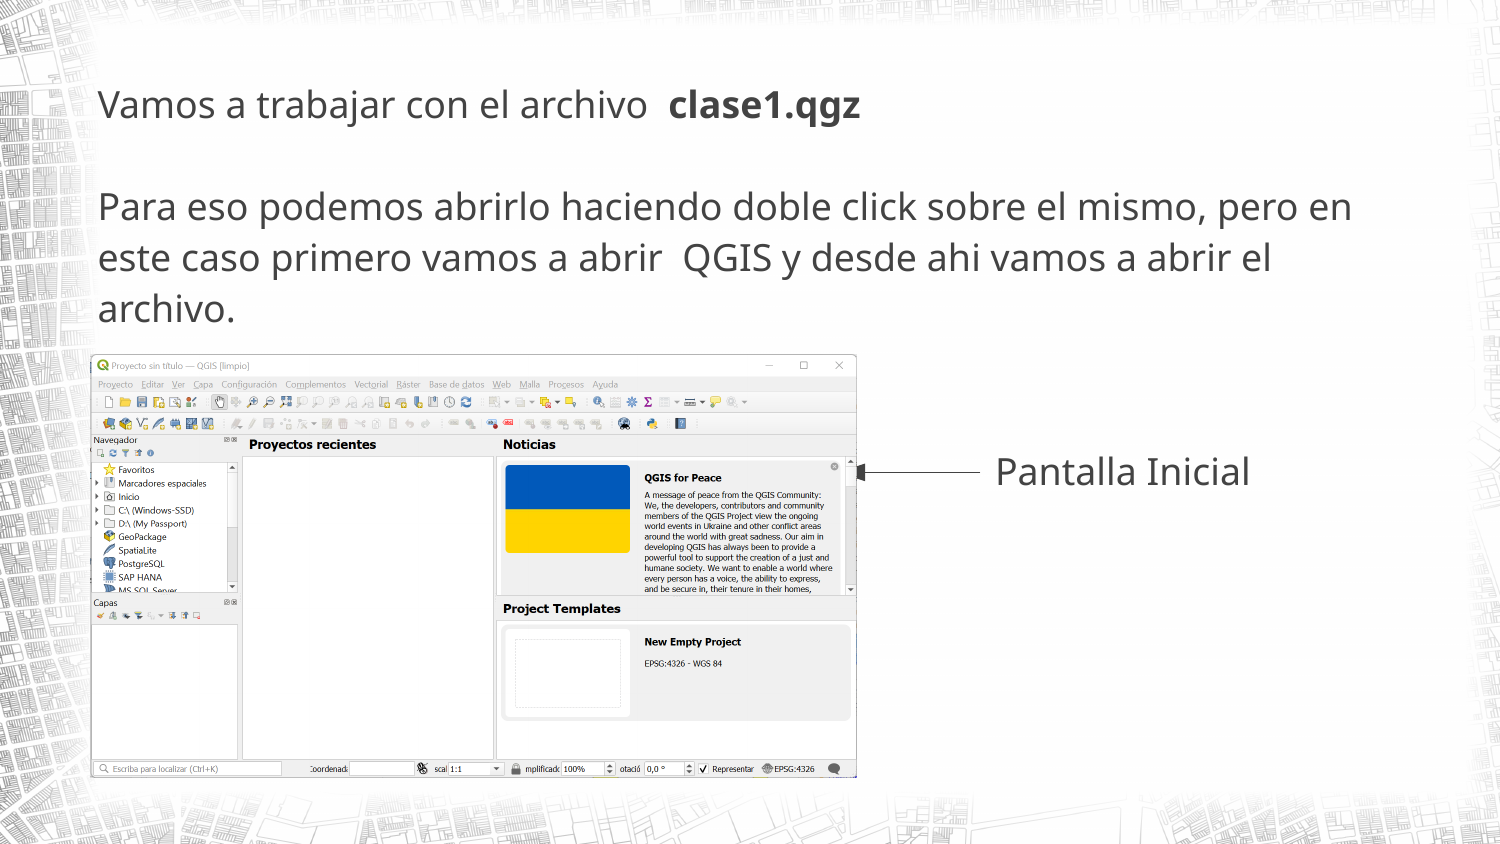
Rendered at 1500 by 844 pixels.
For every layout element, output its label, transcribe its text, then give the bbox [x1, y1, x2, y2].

text_box Pantalla Inicial [980, 437, 1323, 540]
text_box Vamos a trabajar con el archivo clase1.qgz Para eso podemos abrirlo haciendo doble click sobre el mismo, pero en este caso primero vamos a abrir QGIS y desde ahi vamos a abrir el archivo. [82, 70, 1430, 322]
picture [0, 0, 1500, 844]
